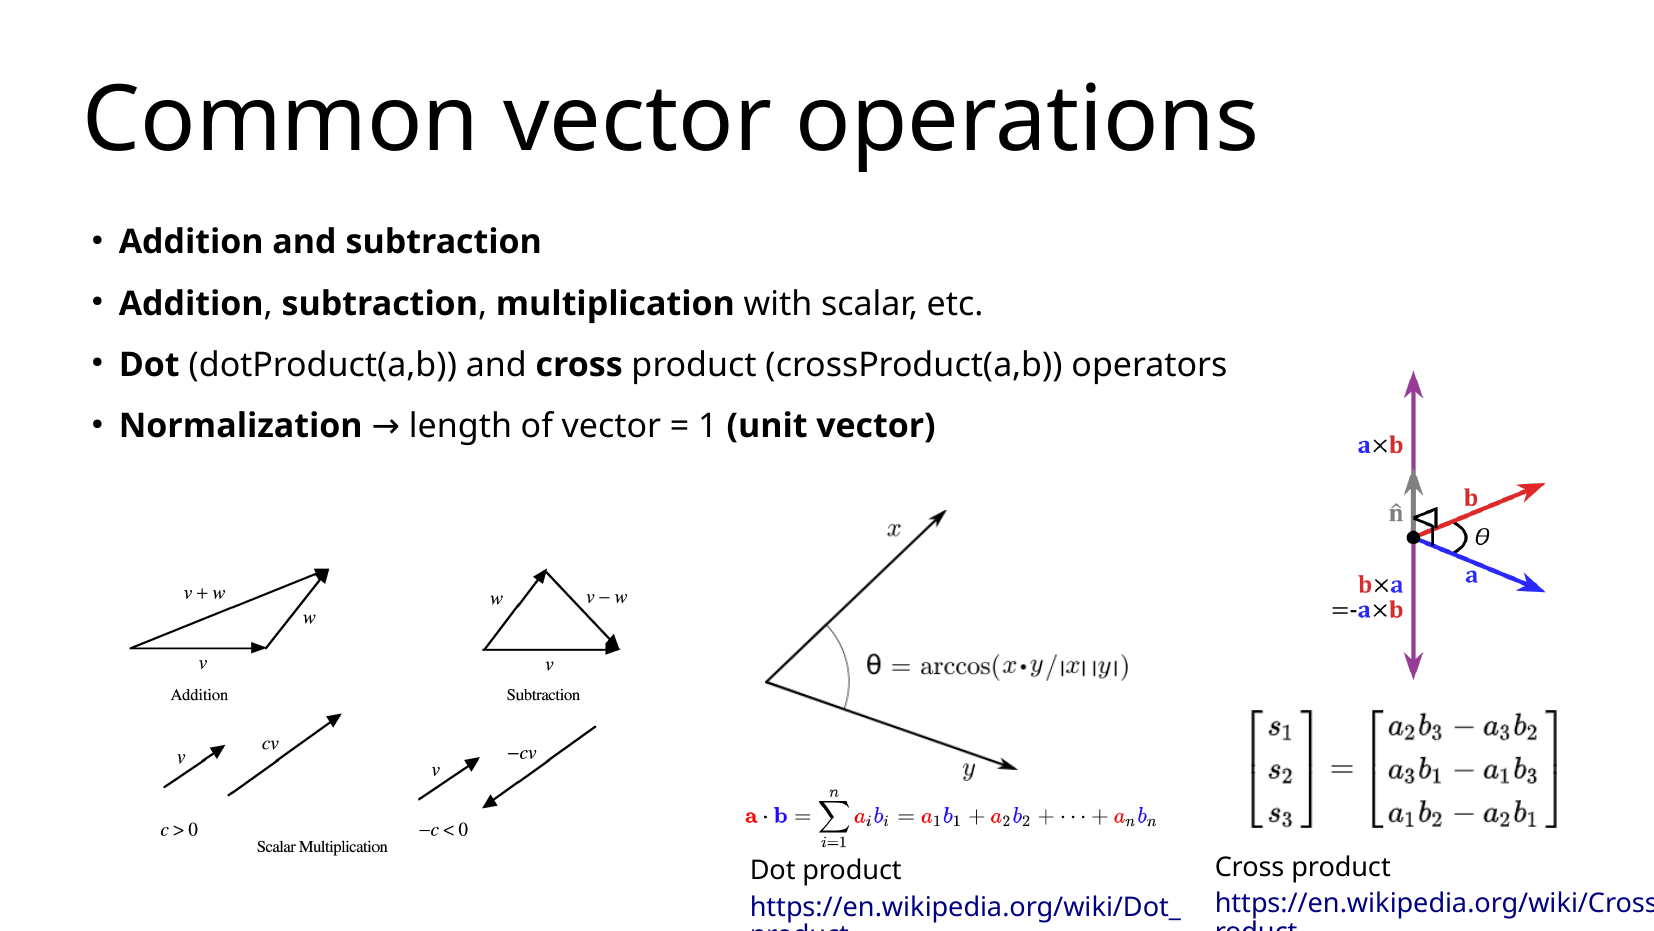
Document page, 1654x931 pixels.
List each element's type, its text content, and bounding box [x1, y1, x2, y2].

list Addition and subtraction Addition, subtraction, multiplication with scalar, etc. Dot (dotProduct(a,b)) and cross product (crossProduct(a,b)) operators Normalization → length of vector = 1 (unit vector) [82, 217, 1571, 451]
picture [90, 554, 661, 865]
title Common vector operations [82, 37, 1571, 193]
picture [1230, 697, 1576, 840]
picture [1322, 359, 1561, 691]
picture [733, 510, 1171, 856]
text_box Dot product https://en.wikipedia.org/wiki/Dot_product [735, 843, 1201, 925]
text_box Cross product https://en.wikipedia.org/wiki/Cross_product [1200, 840, 1654, 922]
